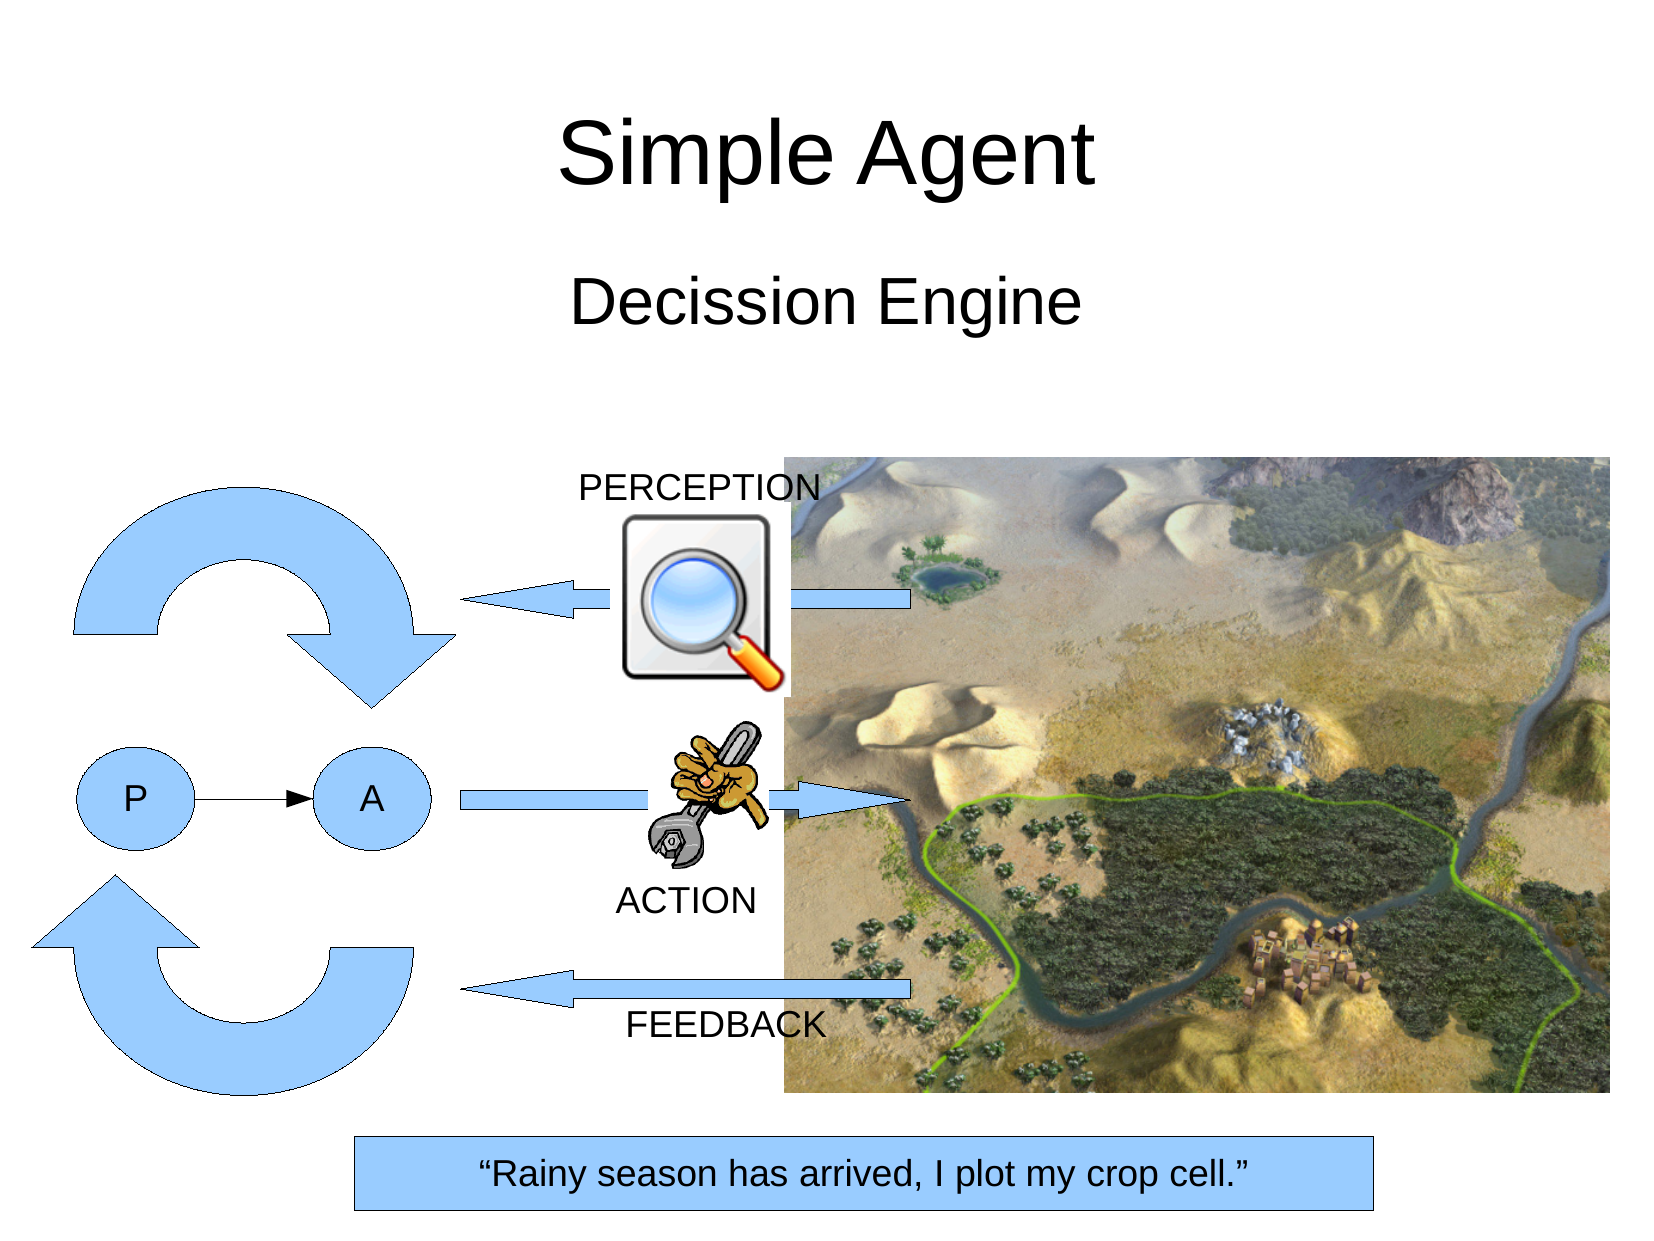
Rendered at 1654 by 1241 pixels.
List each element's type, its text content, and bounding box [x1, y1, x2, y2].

text_box A [313, 747, 432, 851]
text_box PERCEPTION [563, 459, 838, 517]
text_box [31, 874, 414, 1096]
text_box [73, 487, 456, 709]
text_box [791, 589, 911, 609]
title Simple Agent [82, 49, 1571, 225]
picture [648, 721, 769, 869]
text_box “Rainy season has arrived, I plot my crop cell.” [354, 1136, 1374, 1211]
text_box [460, 790, 648, 810]
text_box [769, 781, 911, 819]
text_box [460, 580, 610, 619]
text_box ACTION [600, 871, 773, 929]
subtitle Decission Engine [82, 225, 1571, 378]
text_box P [76, 747, 195, 851]
picture [610, 457, 1610, 1093]
text_box FEEDBACK [610, 999, 843, 1054]
text_box [460, 970, 911, 1008]
